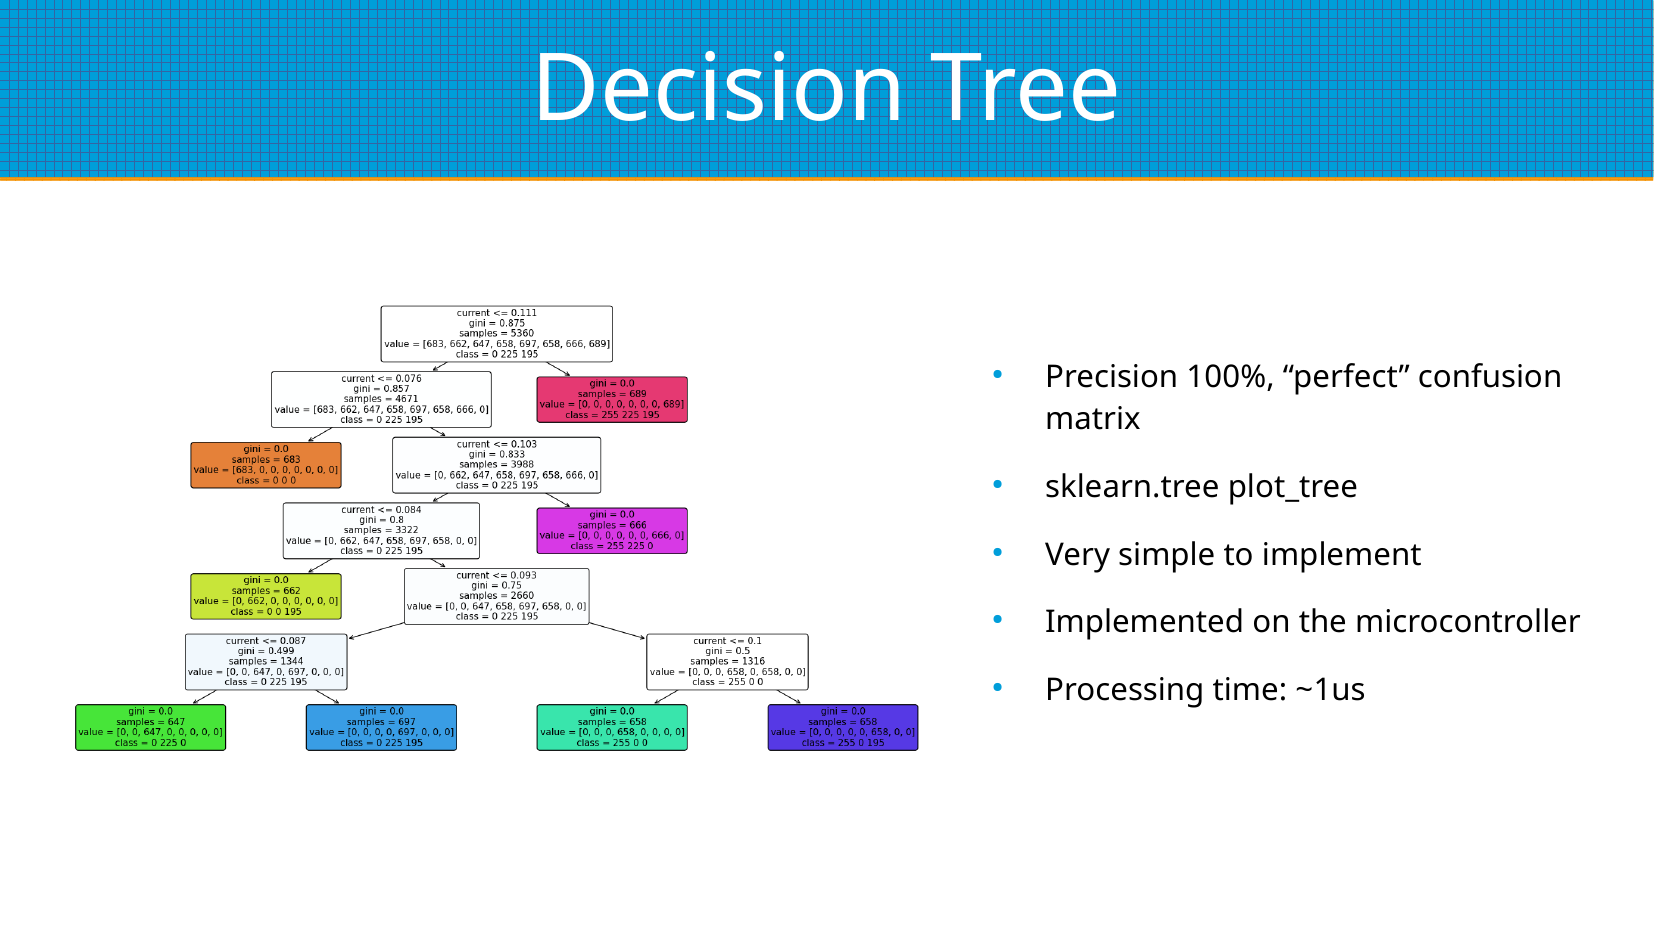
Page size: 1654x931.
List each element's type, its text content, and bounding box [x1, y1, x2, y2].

title Decision Tree [82, 14, 1571, 148]
list Precision 100%, “perfect” confusion matrix sklearn.tree plot_tree Very simple to implement Implemented on the microcontroller Processing time: ~1us [974, 200, 1630, 910]
picture [29, 295, 964, 766]
